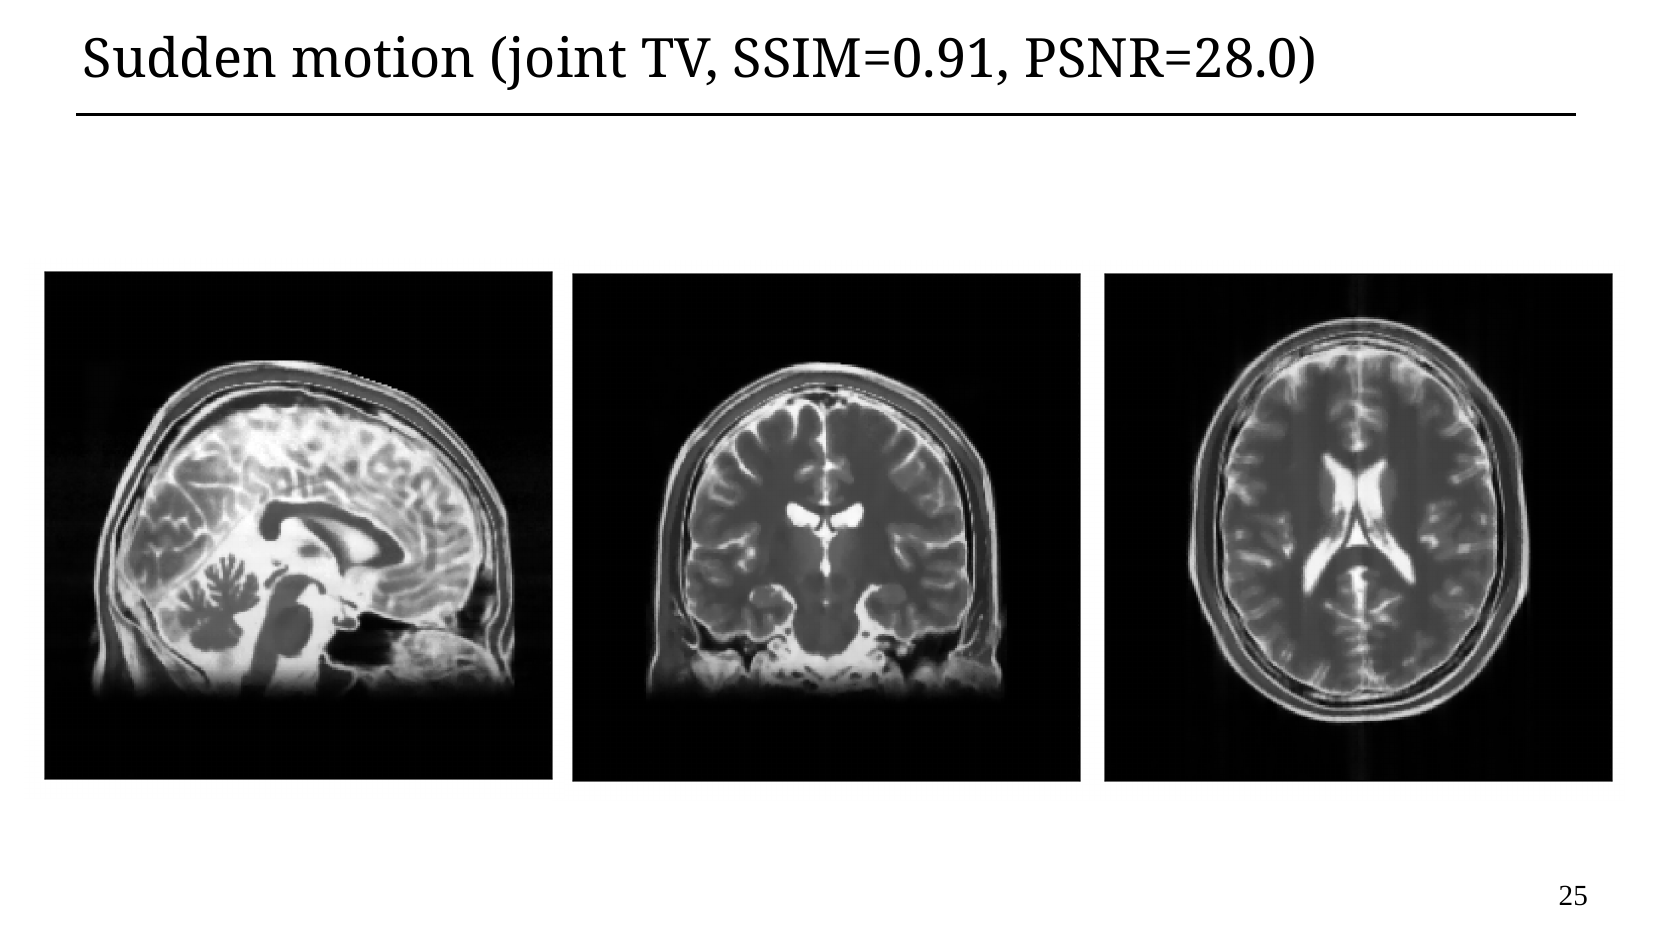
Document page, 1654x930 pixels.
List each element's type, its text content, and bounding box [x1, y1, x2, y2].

picture [24, 258, 1625, 801]
title Sudden motion (joint TV, SSIM=0.91, PSNR=28.0) [82, 7, 1571, 105]
